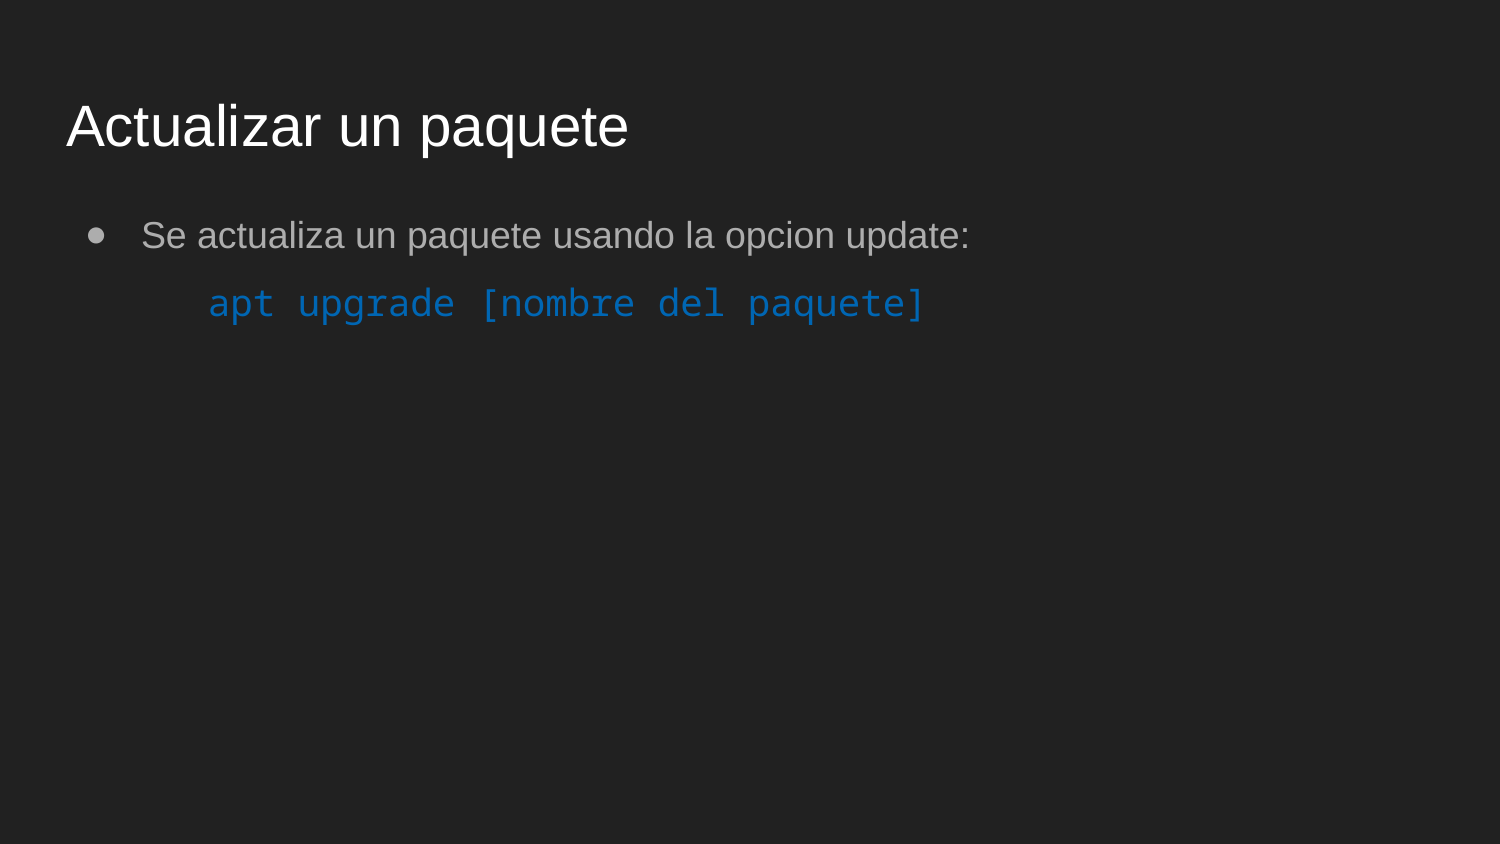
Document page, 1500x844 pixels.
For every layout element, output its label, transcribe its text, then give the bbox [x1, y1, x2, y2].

title Actualizar un paquete [51, 72, 1449, 167]
list Se actualiza un paquete usando la opcion update: apt upgrade [nombre del paquete] [51, 189, 1449, 750]
